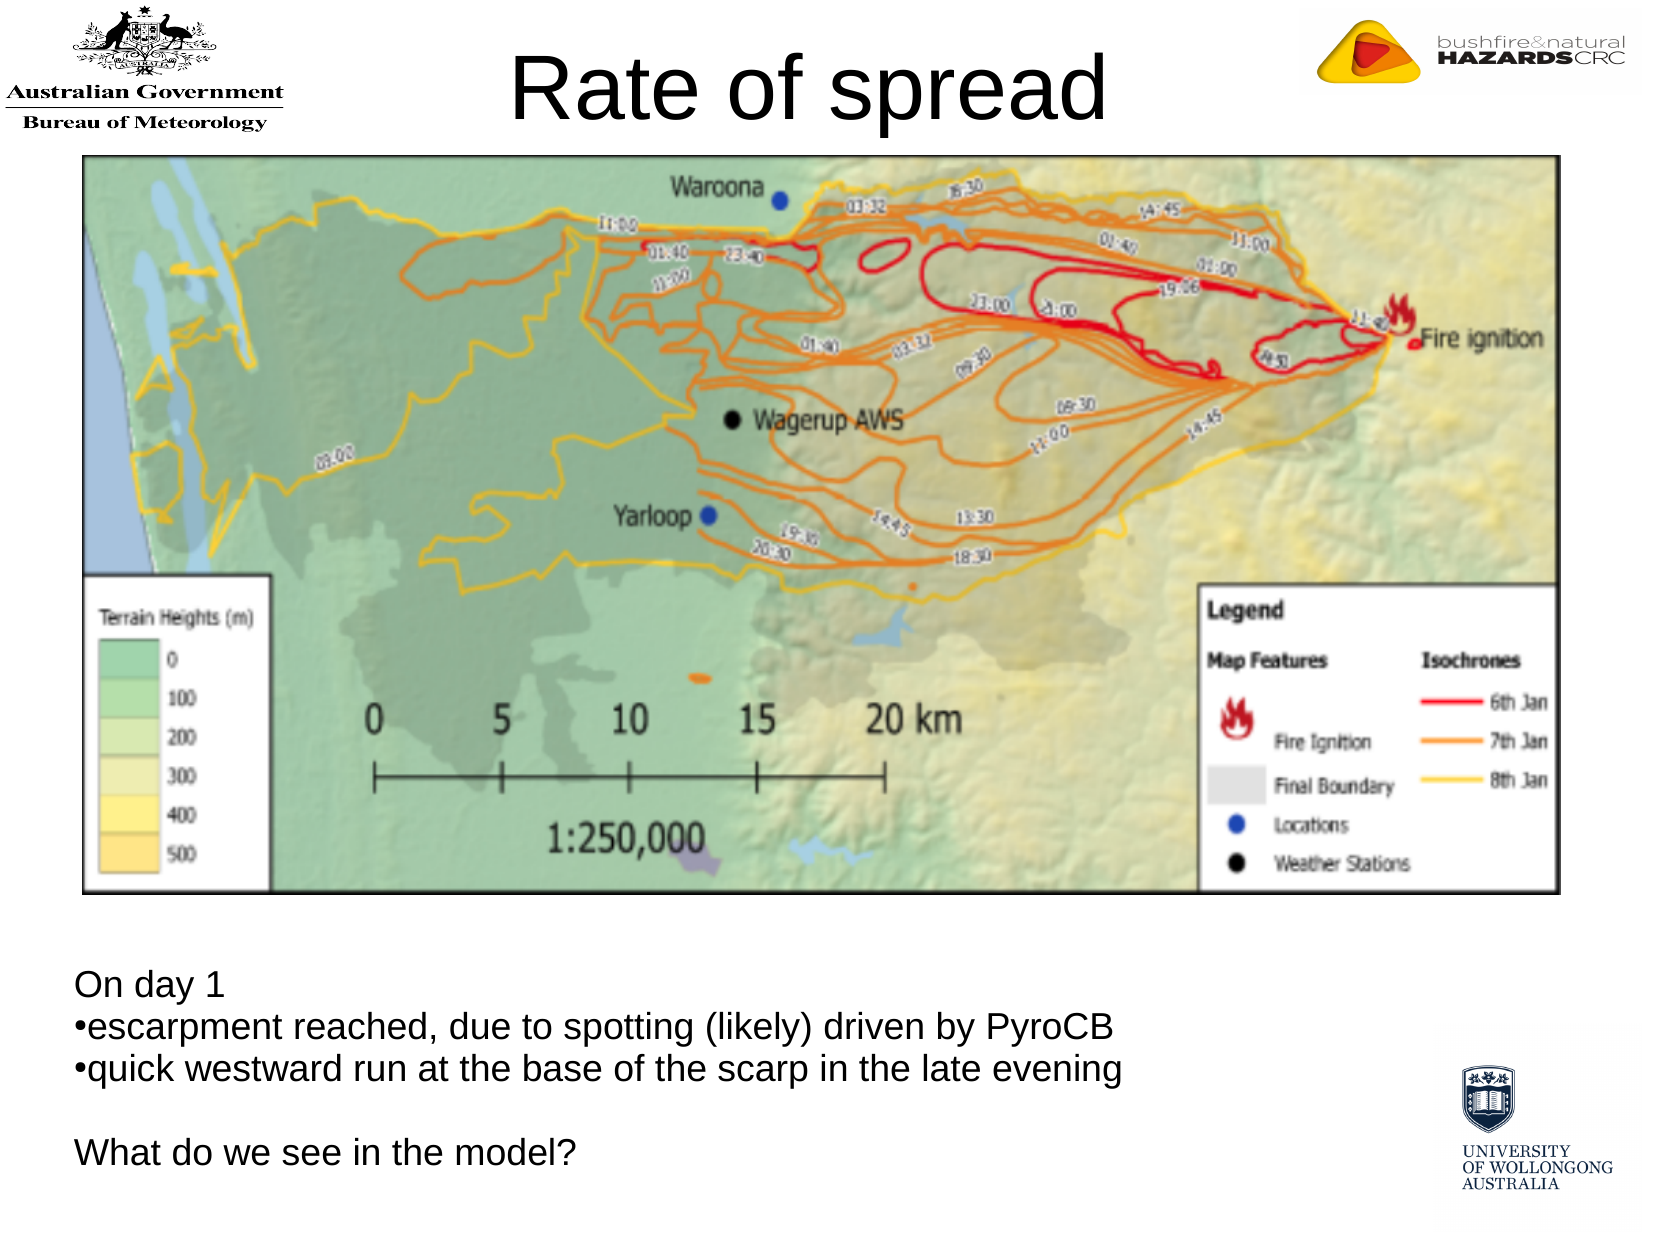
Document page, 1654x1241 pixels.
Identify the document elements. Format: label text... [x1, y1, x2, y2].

title Rate of spread [289, 0, 1329, 155]
picture [5, 5, 284, 132]
picture [1329, 8, 1642, 95]
picture [1433, 1023, 1642, 1232]
text_box On day 1 escarpment reached, due to spotting (likely) driven by PyroCB quick westward run at the base of the scarp in the late evening What do we see in the model? [59, 956, 1583, 1182]
picture [82, 155, 1561, 895]
